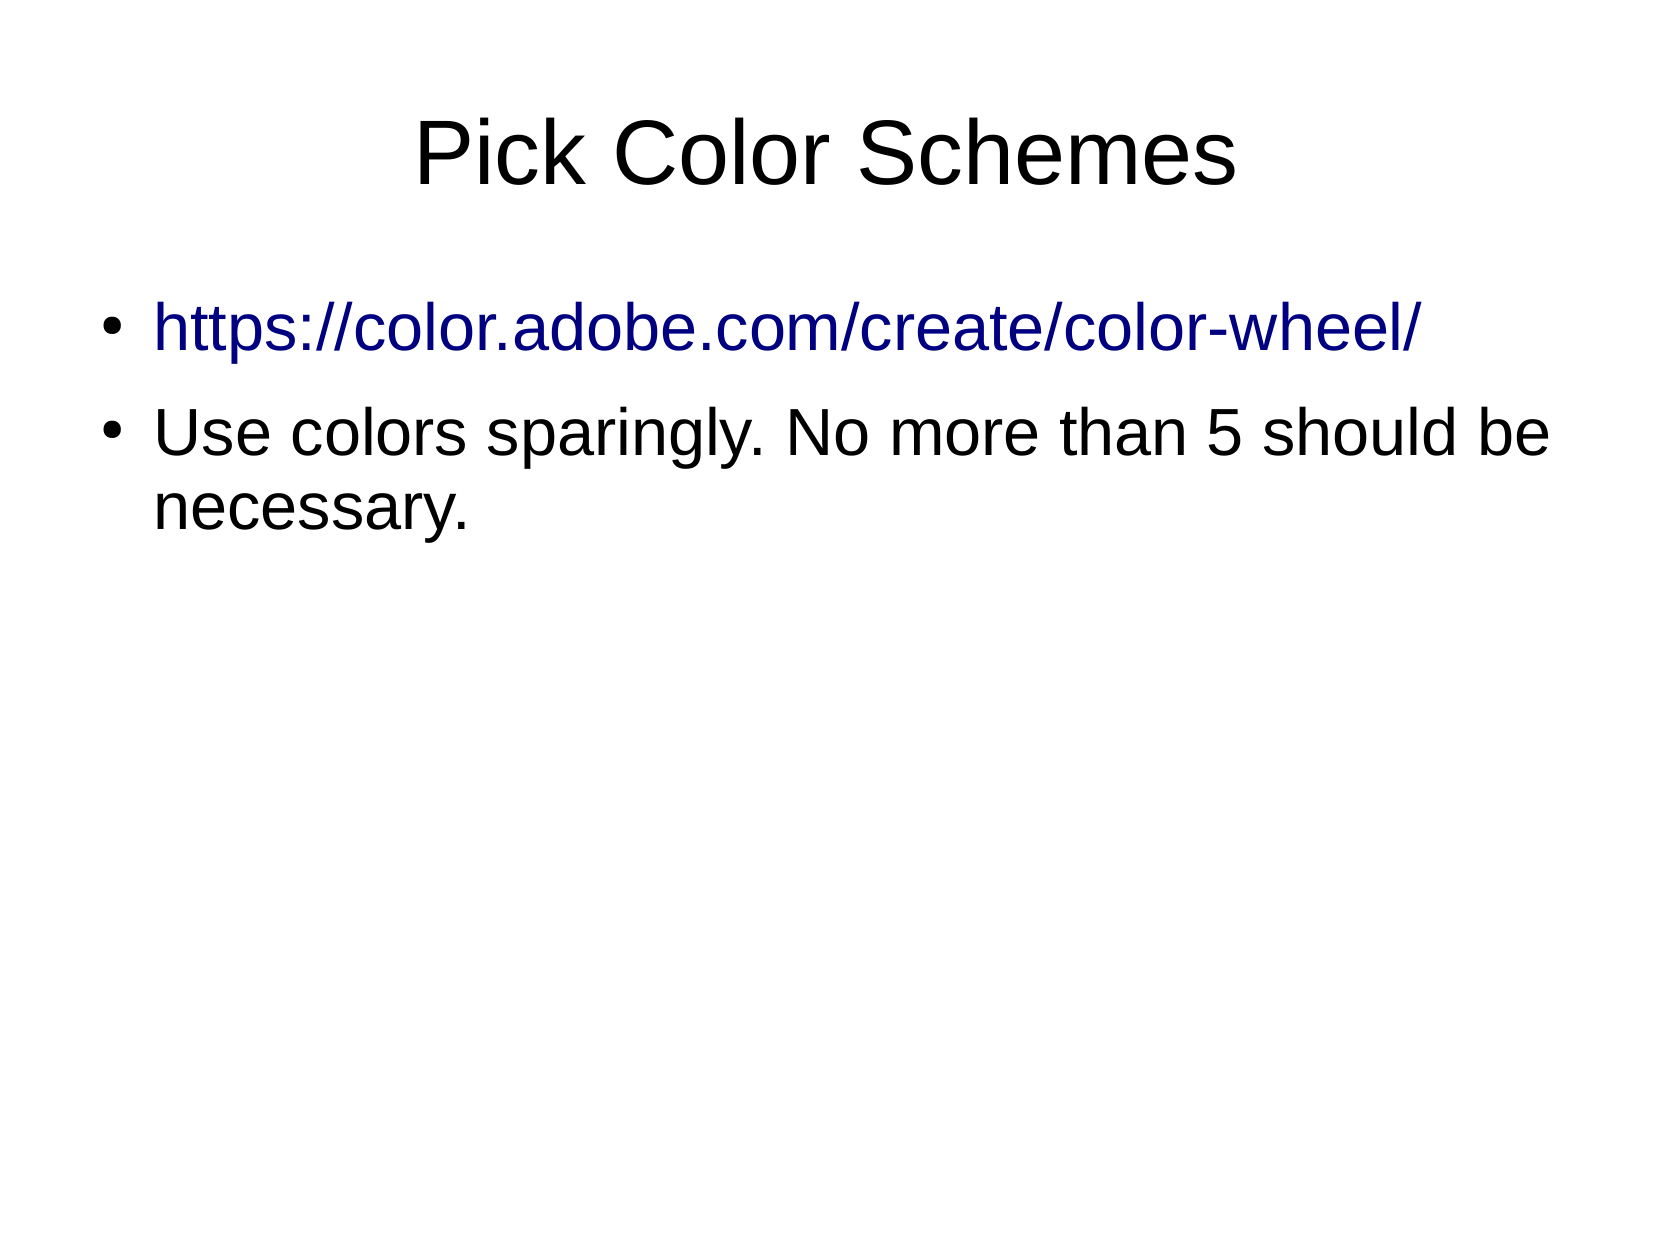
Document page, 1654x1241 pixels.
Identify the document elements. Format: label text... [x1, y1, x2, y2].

title Pick Color Schemes [82, 49, 1571, 257]
list https://color.adobe.com/create/color-wheel/ Use colors sparingly. No more than 5 should be necessary. [82, 290, 1571, 1010]
